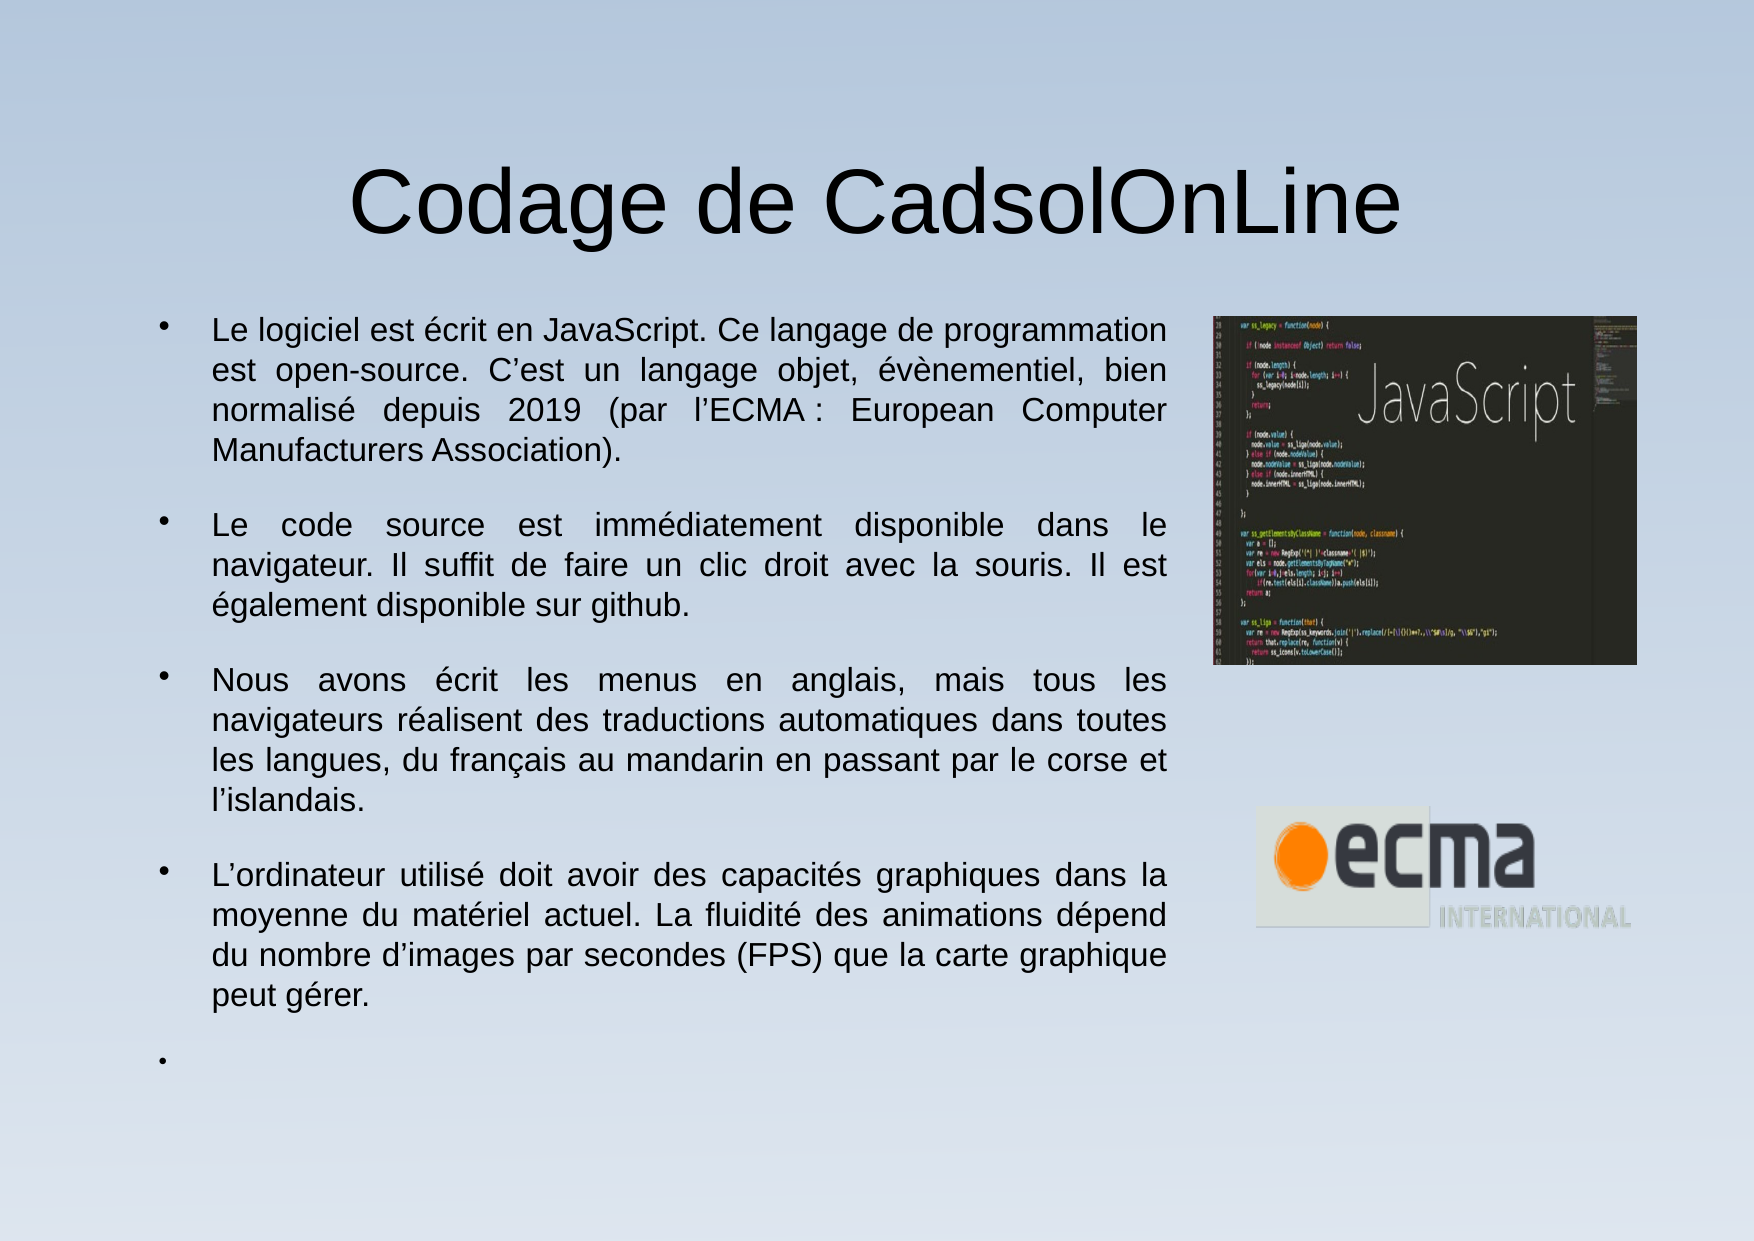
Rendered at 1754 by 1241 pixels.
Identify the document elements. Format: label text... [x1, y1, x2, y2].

title Codage de CadsolOnLine [140, 103, 1613, 291]
picture [1213, 316, 1637, 665]
list Le logiciel est écrit en JavaScript. Ce langage de programmation est open-source. C’est un langage objet, évènementiel, bien normalisé depuis 2019 (par l’ECMA : European Computer Manufacturers Association). Le code source est immédiatement disponible dans le navigateur. Il suffit de faire un clic droit avec la souris. Il est également disponible sur github. Nous avons écrit les menus en anglais, mais tous les navigateurs réalisent des traductions automatiques dans toutes les langues, du français au mandarin en passant par le corse et l’islandais. L’ordinateur utilisé doit avoir des capacités graphiques dans la moyenne du matériel actuel. La fluidité des animations dépend du nombre d’images par secondes (FPS) que la carte graphique peut gérer. [140, 308, 1169, 1128]
picture [1256, 806, 1631, 929]
